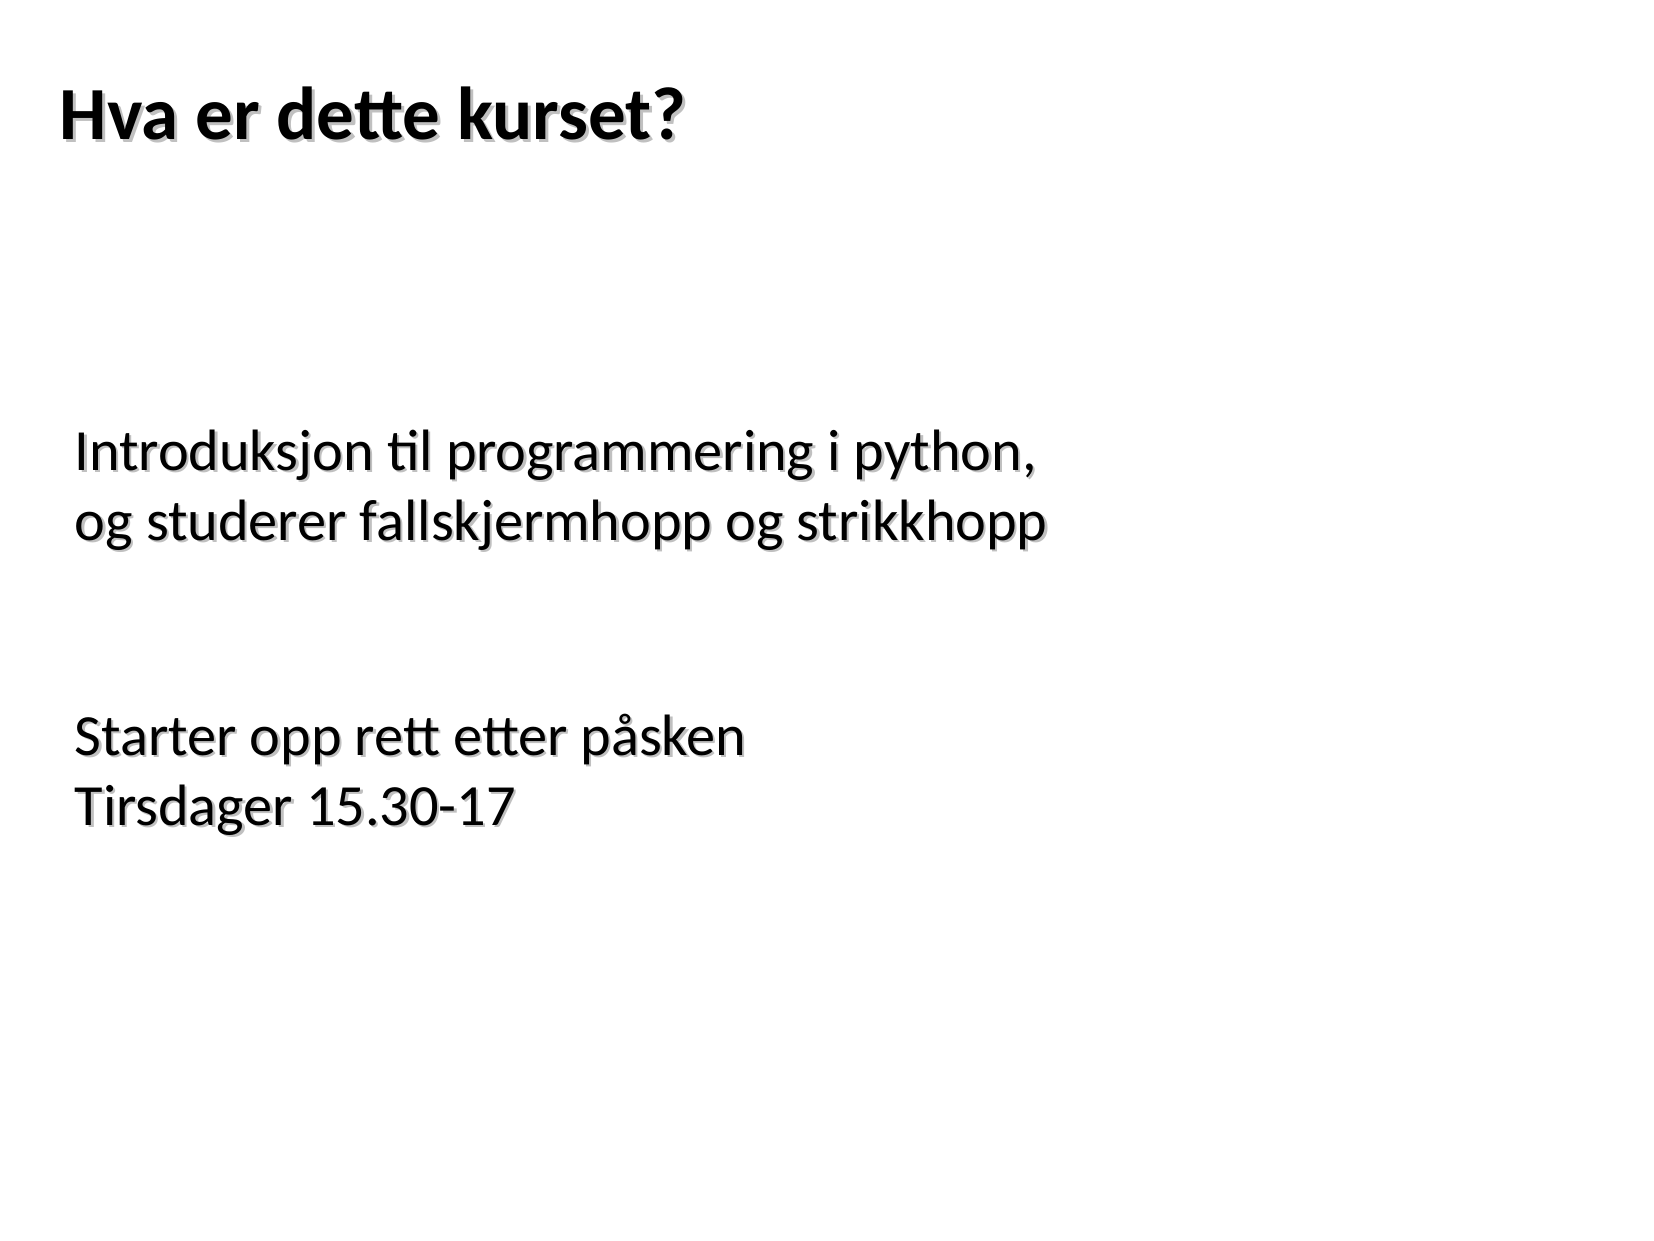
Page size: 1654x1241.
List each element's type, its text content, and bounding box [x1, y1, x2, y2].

text_box Hva er dette kurset? [44, 56, 1653, 285]
text_box Introduksjon til programmering i python, og studerer fallskjermhopp og strikkhopp [60, 404, 1591, 633]
text_box Starter opp rett etter påsken Tirsdager 15.30-17 [60, 689, 1591, 918]
